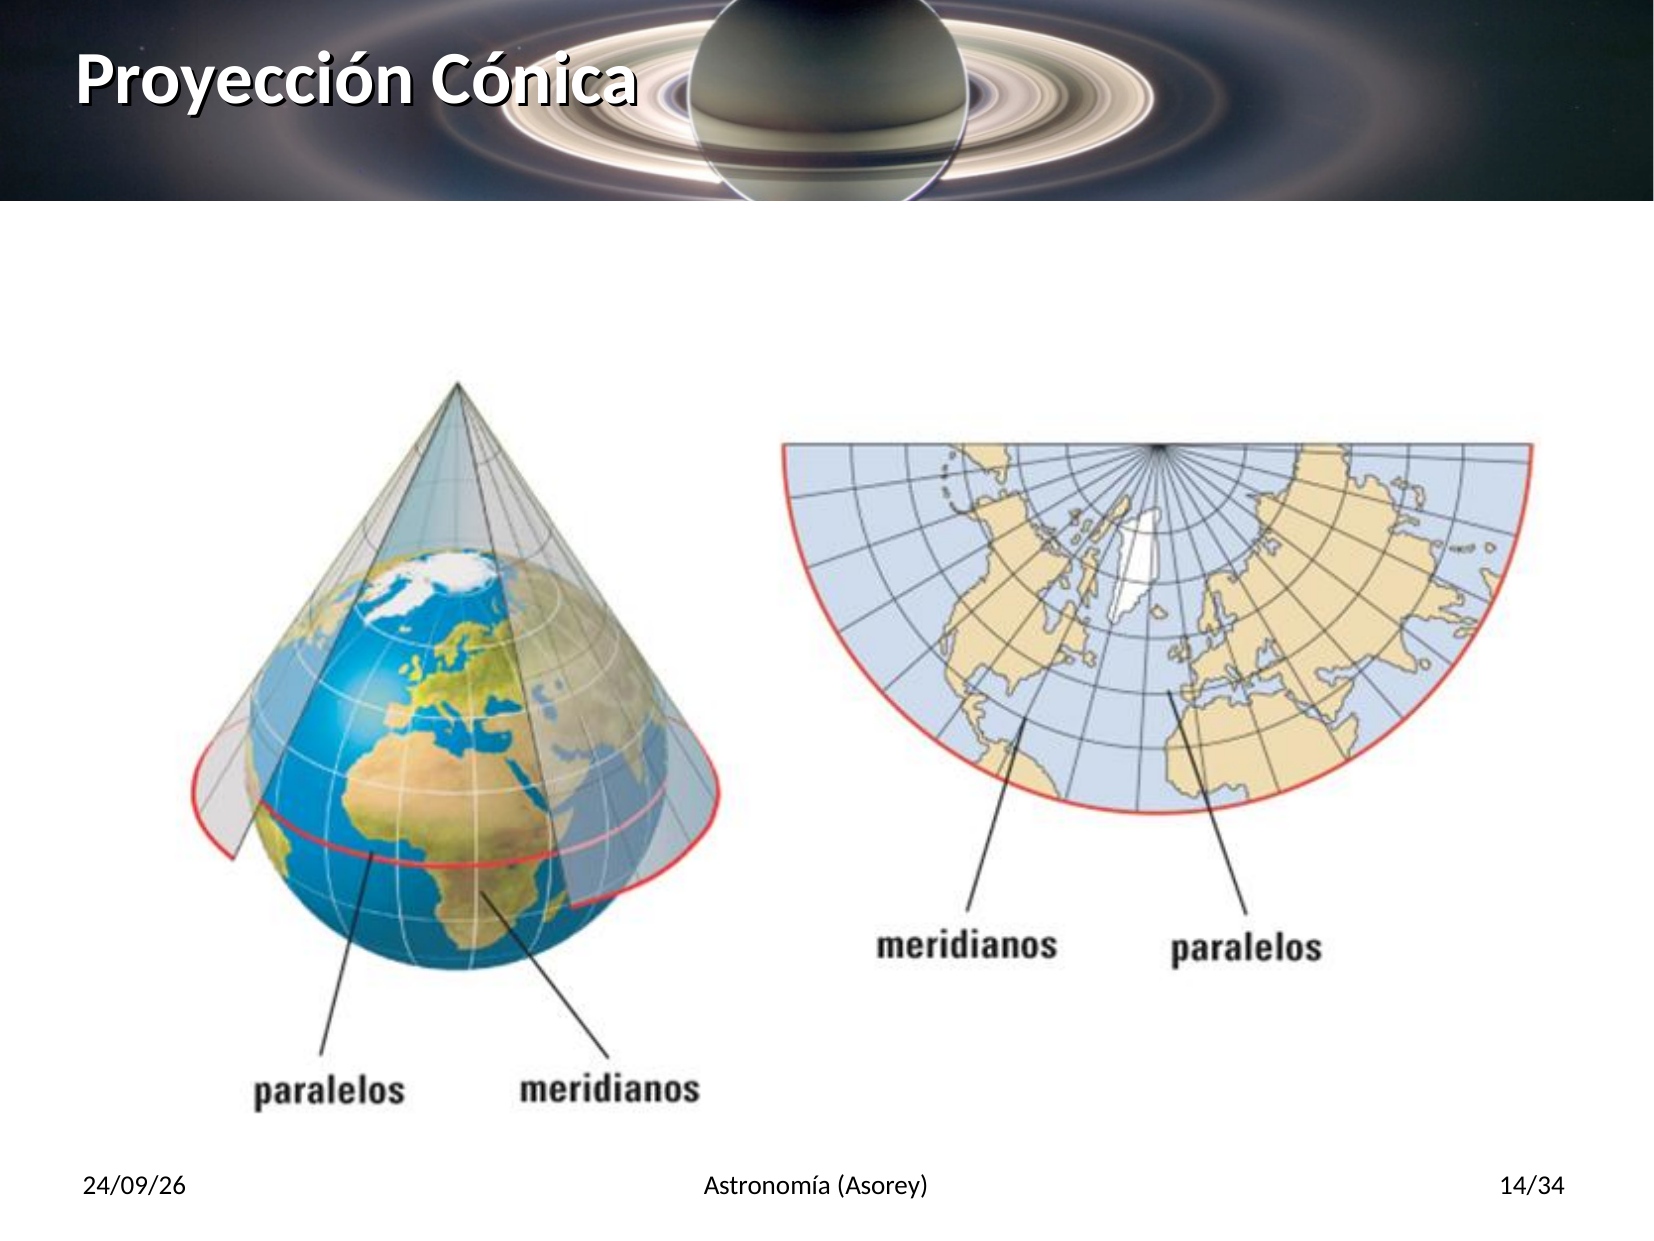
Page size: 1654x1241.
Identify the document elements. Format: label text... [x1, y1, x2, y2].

picture [82, 257, 1571, 1153]
title Proyección Cónica [75, 19, 1564, 151]
picture [0, 0, 1654, 201]
